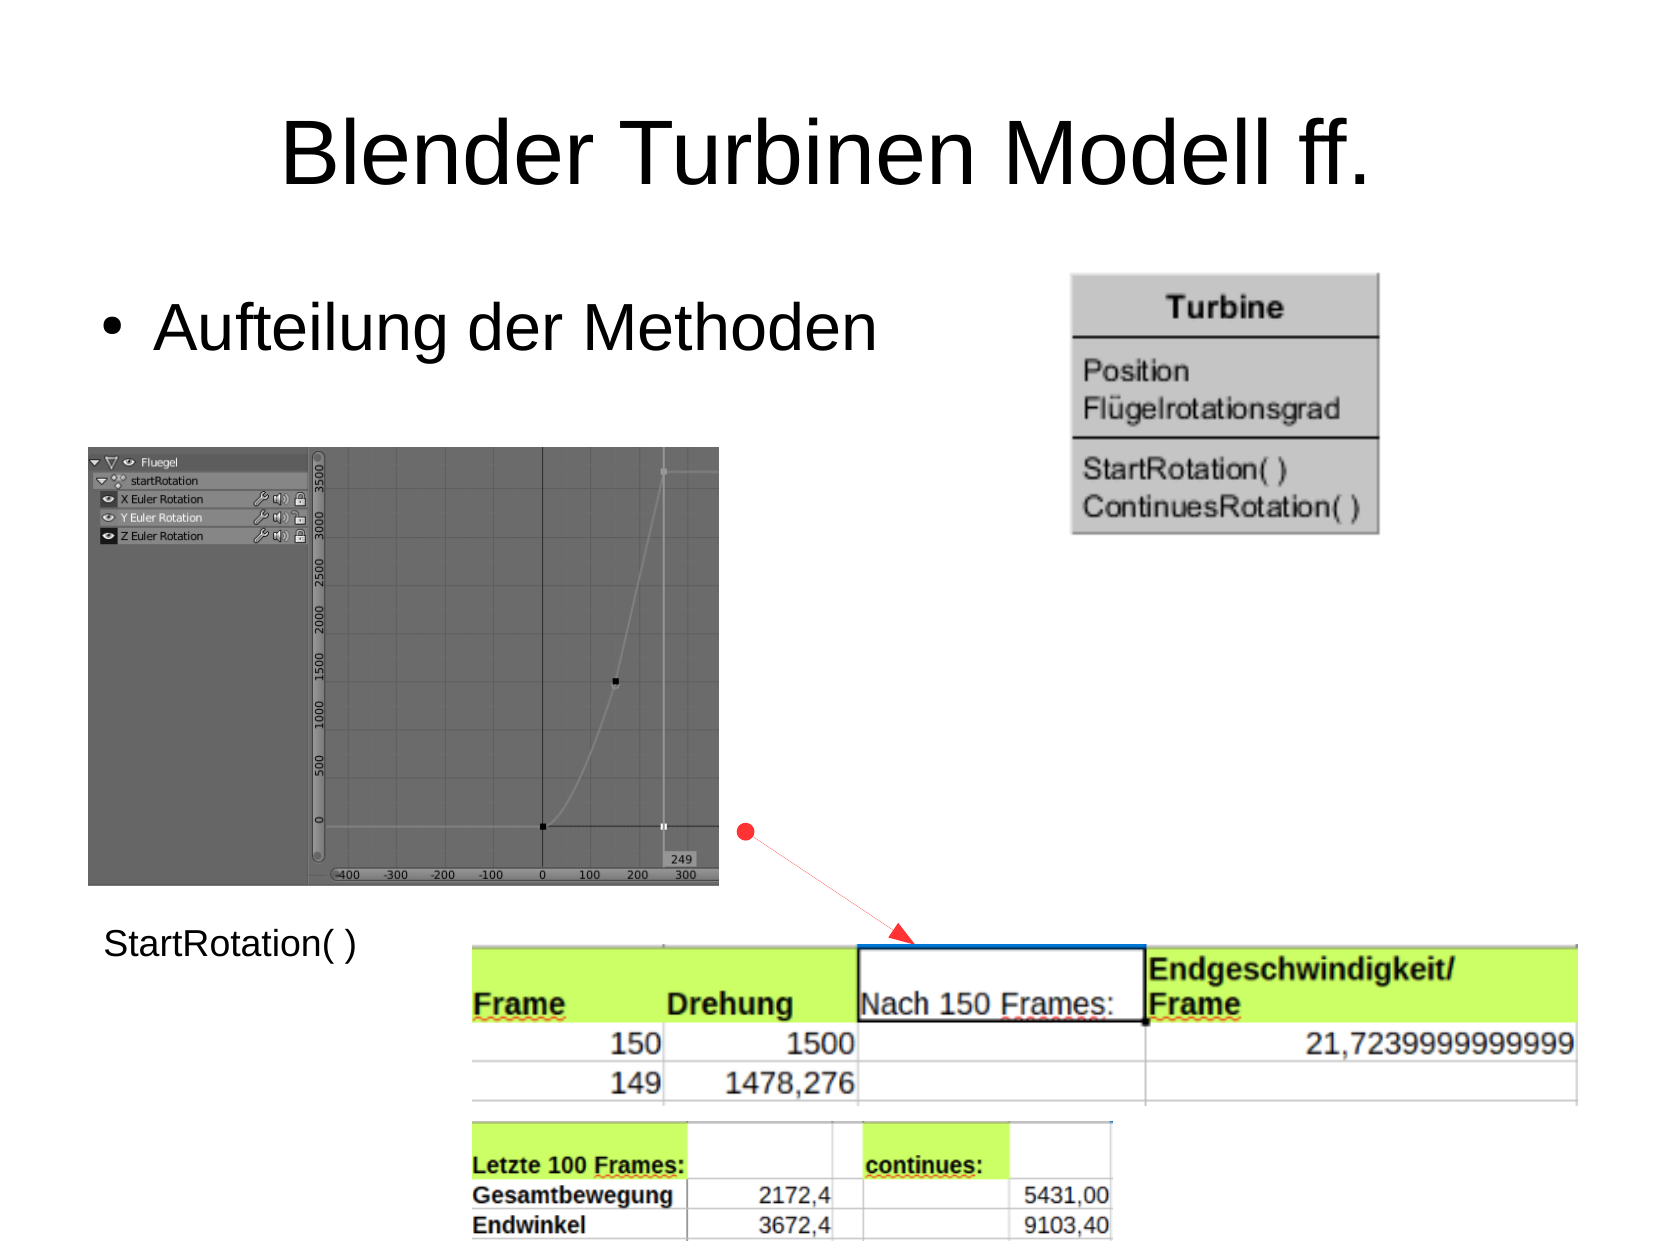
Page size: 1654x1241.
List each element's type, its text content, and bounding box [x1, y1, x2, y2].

text_box StartRotation( ) [88, 915, 373, 973]
picture [1033, 236, 1418, 573]
picture [472, 1121, 1113, 1241]
list Aufteilung der Methoden [82, 290, 1571, 1010]
picture [472, 944, 1578, 1107]
picture [88, 447, 719, 886]
title Blender Turbinen Modell ff. [82, 49, 1571, 257]
